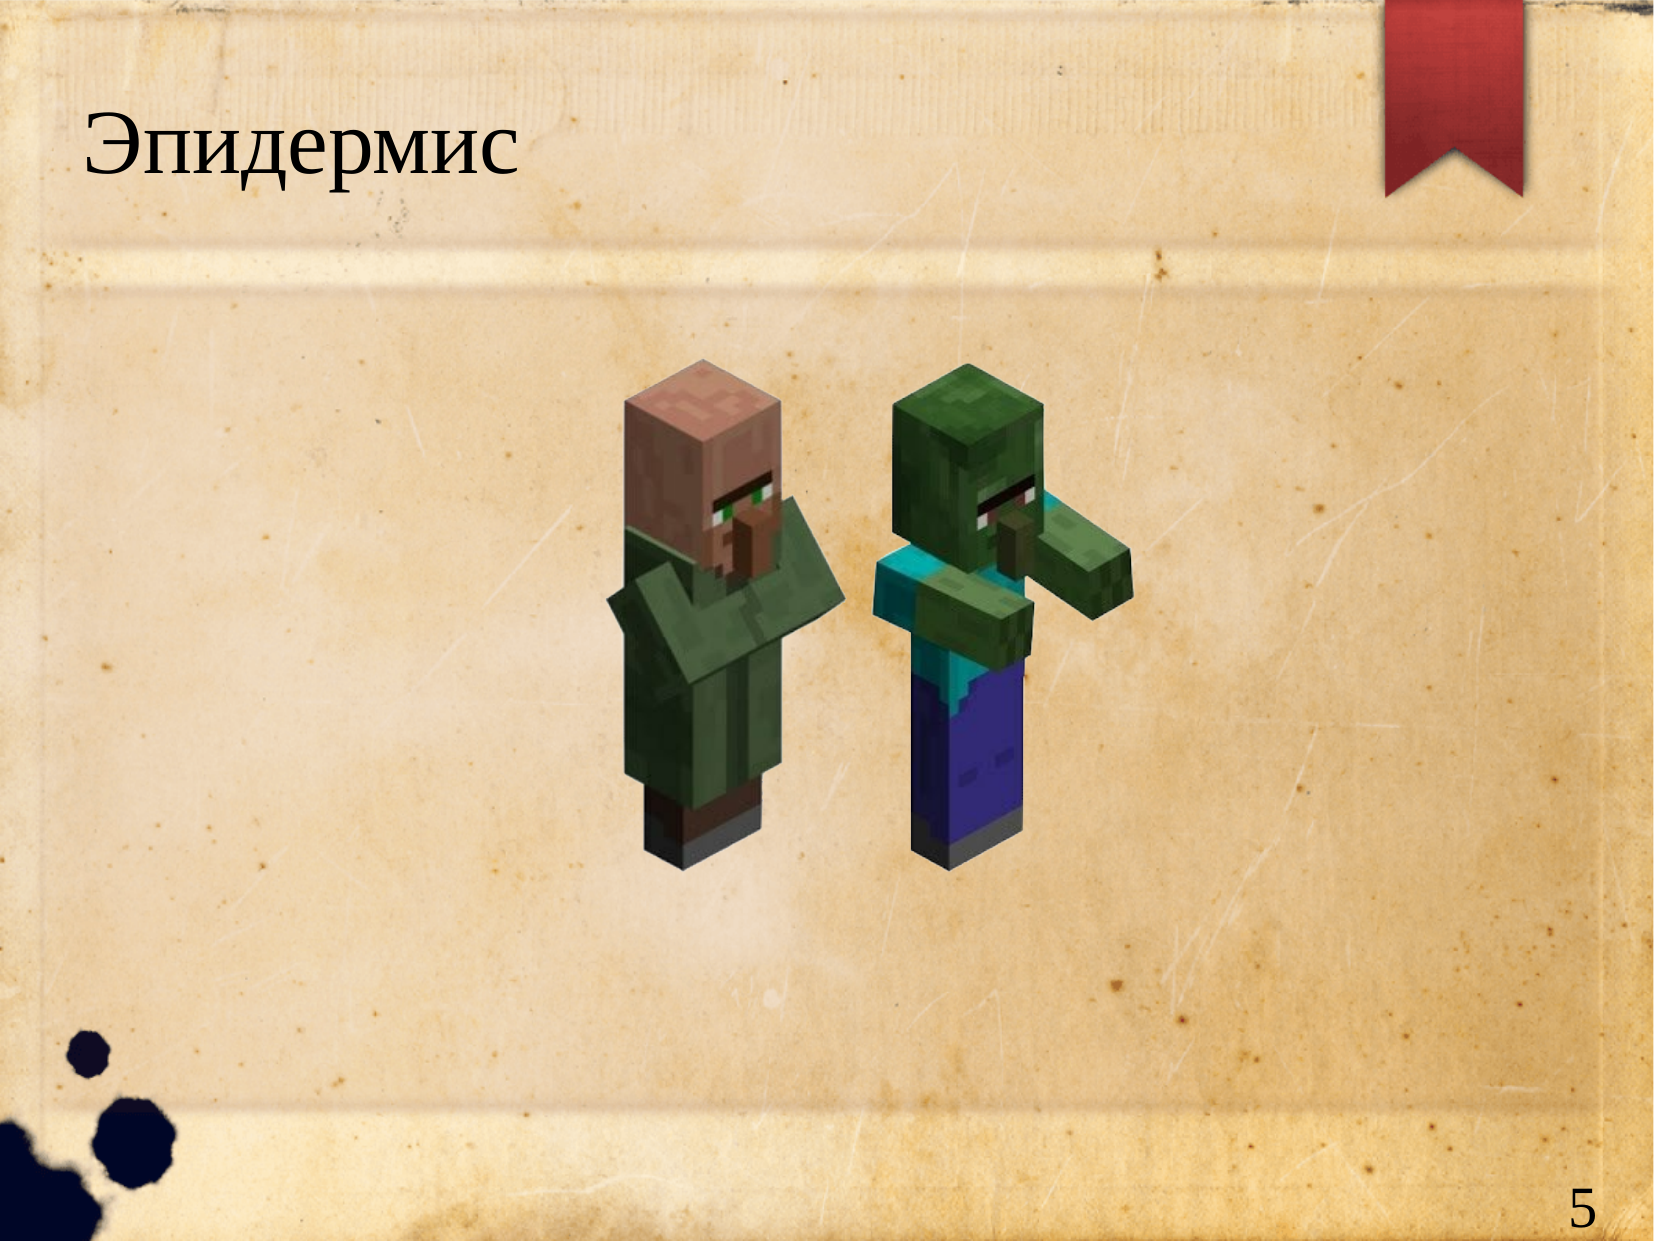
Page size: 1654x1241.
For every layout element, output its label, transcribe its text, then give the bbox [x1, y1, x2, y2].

list 5 [1505, 1175, 1597, 1241]
title Эпидермис [82, 49, 1347, 237]
picture [0, 0, 1654, 1241]
